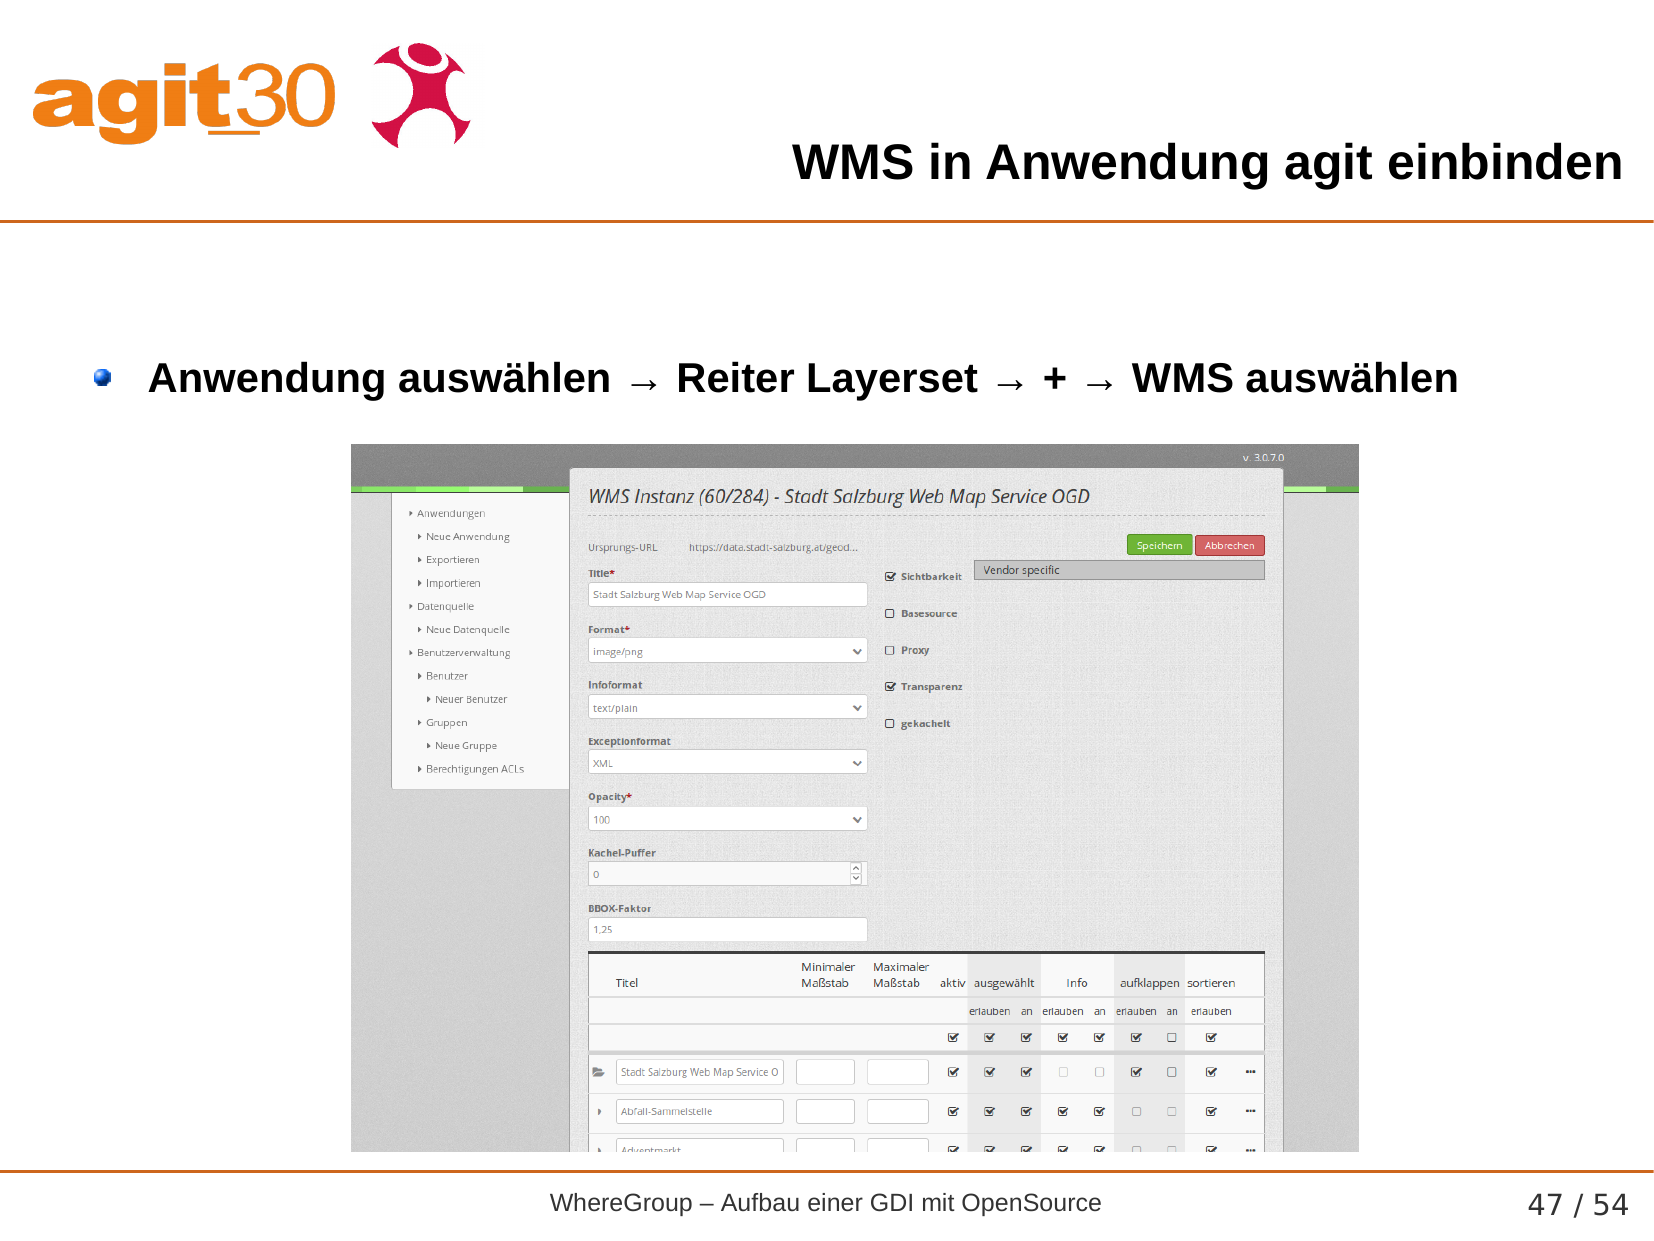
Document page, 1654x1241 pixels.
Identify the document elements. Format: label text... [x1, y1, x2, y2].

picture [351, 444, 1359, 1152]
title WMS in Anwendung agit einbinden [236, 118, 1625, 207]
list Anwendung auswählen → Reiter Layerset → + → WMS auswählen [76, 354, 1565, 1173]
picture [29, 58, 340, 148]
